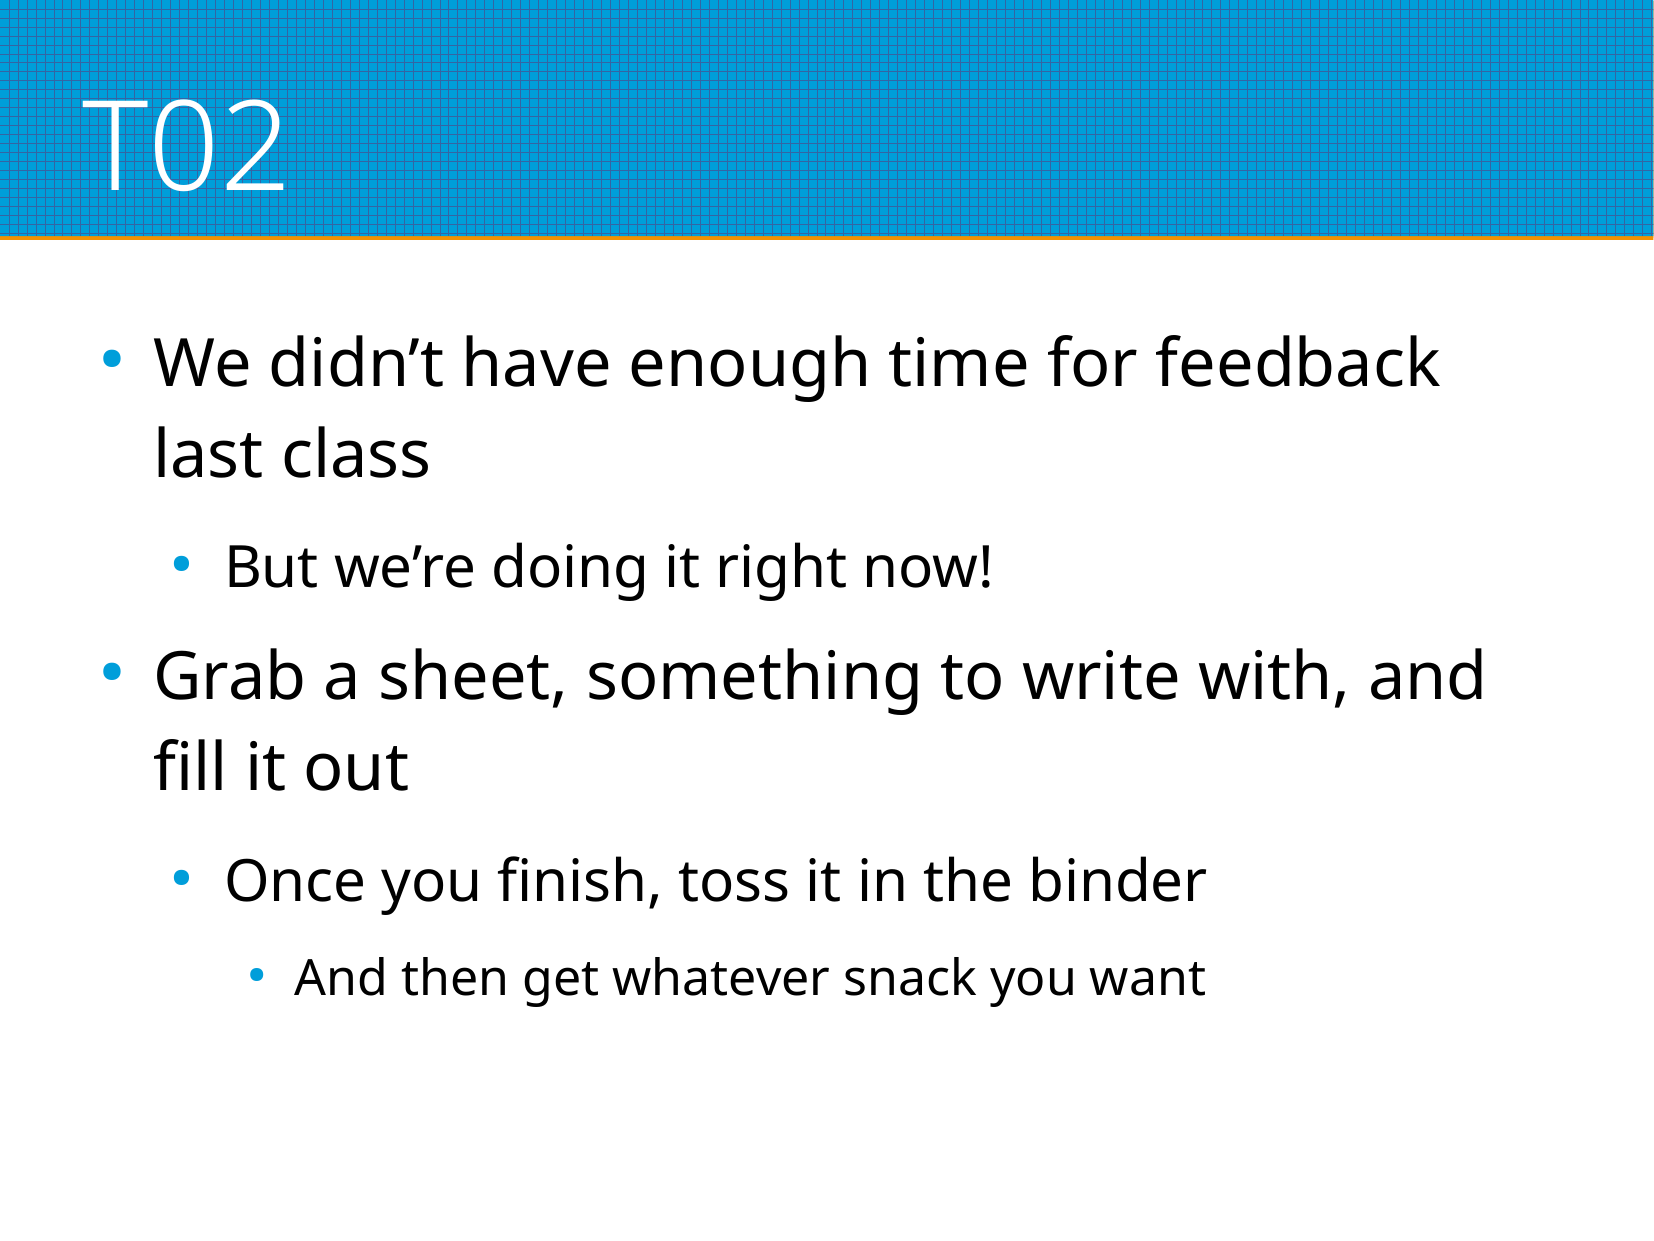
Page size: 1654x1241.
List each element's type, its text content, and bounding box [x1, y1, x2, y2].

list We didn’t have enough time for feedback last class But we’re doing it right now! Grab a sheet, something to write with, and fill it out Once you finish, toss it in the binder And then get whatever snack you want [82, 314, 1563, 1081]
title T02 [82, 19, 1571, 227]
